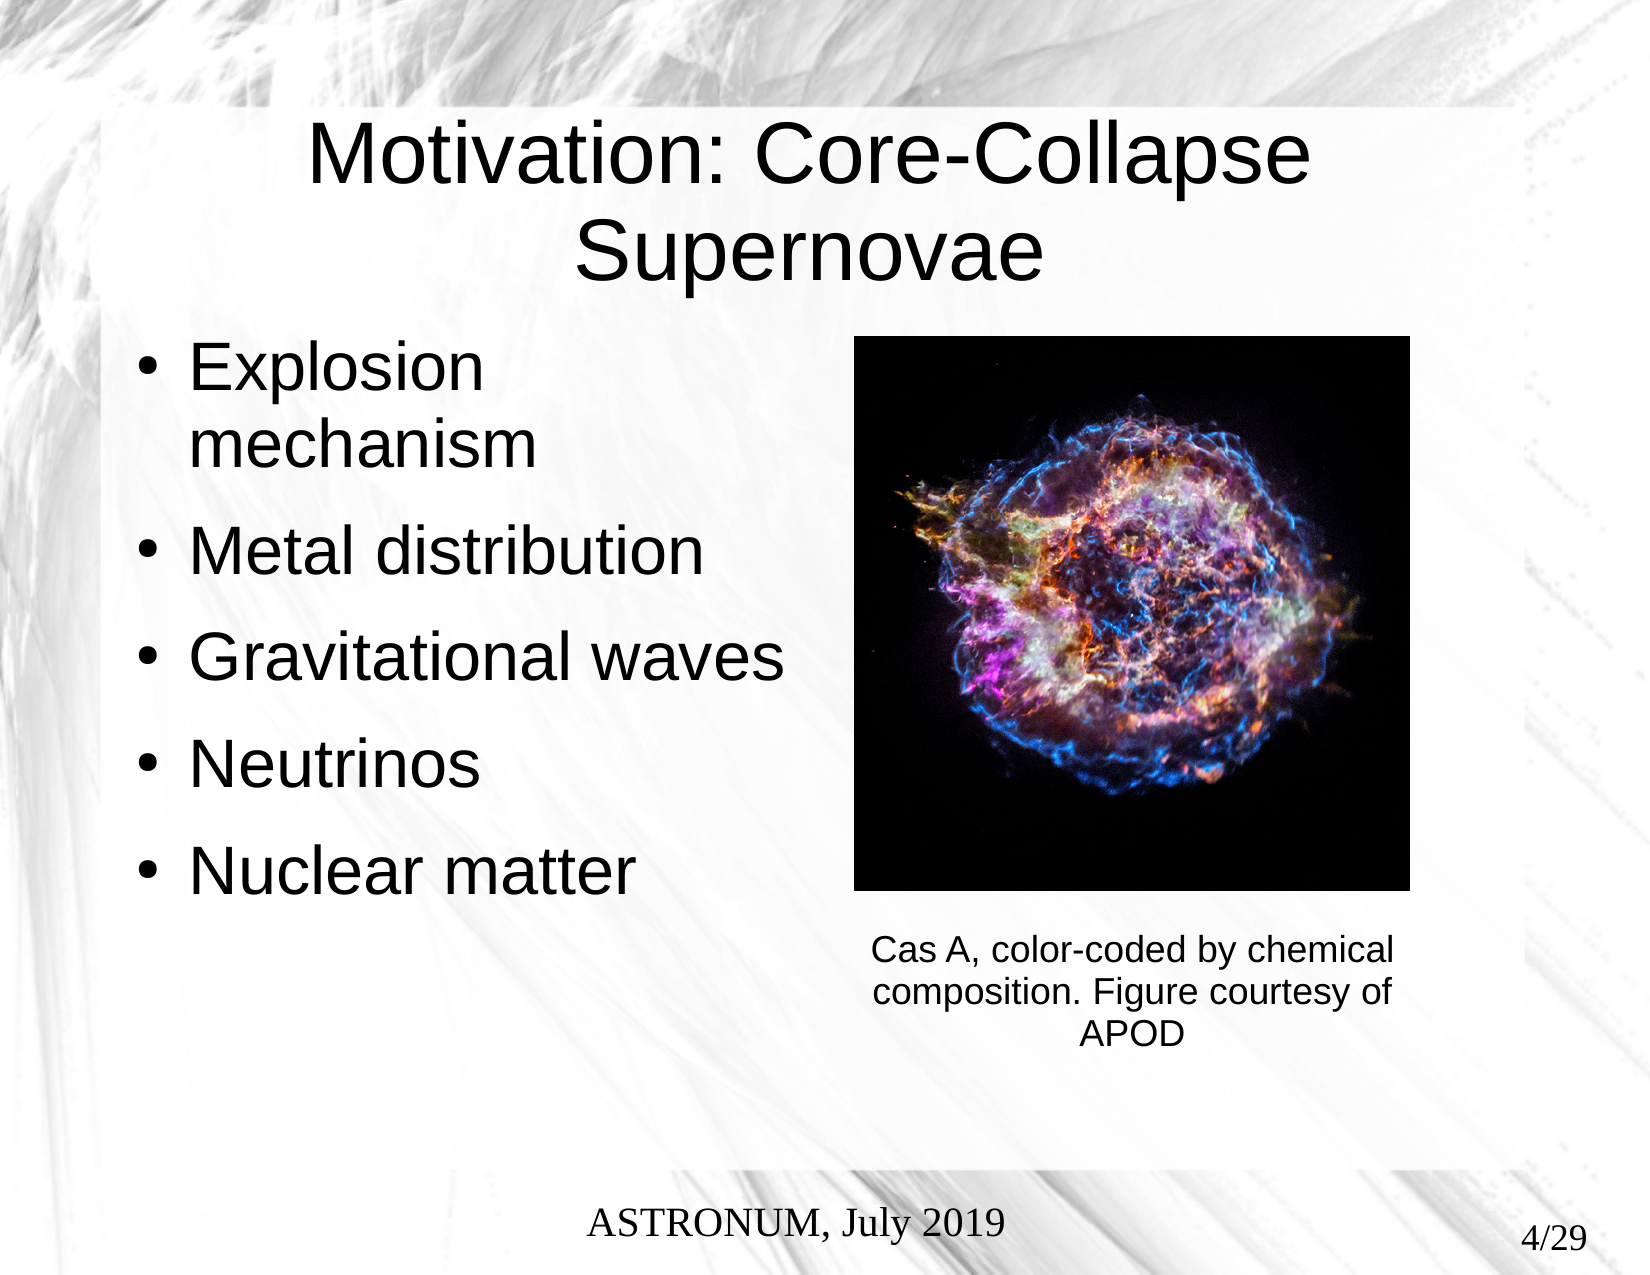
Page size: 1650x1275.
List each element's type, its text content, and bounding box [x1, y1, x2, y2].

list Explosion mechanism Metal distribution Gravitational waves Neutrinos Nuclear matter [117, 328, 826, 972]
text_box Cas A, color-coded by chemical composition. Figure courtesy of APOD [855, 921, 1411, 1062]
picture [0, 0, 1650, 1275]
title Motivation: Core-Collapse Supernovae [117, 103, 1503, 300]
